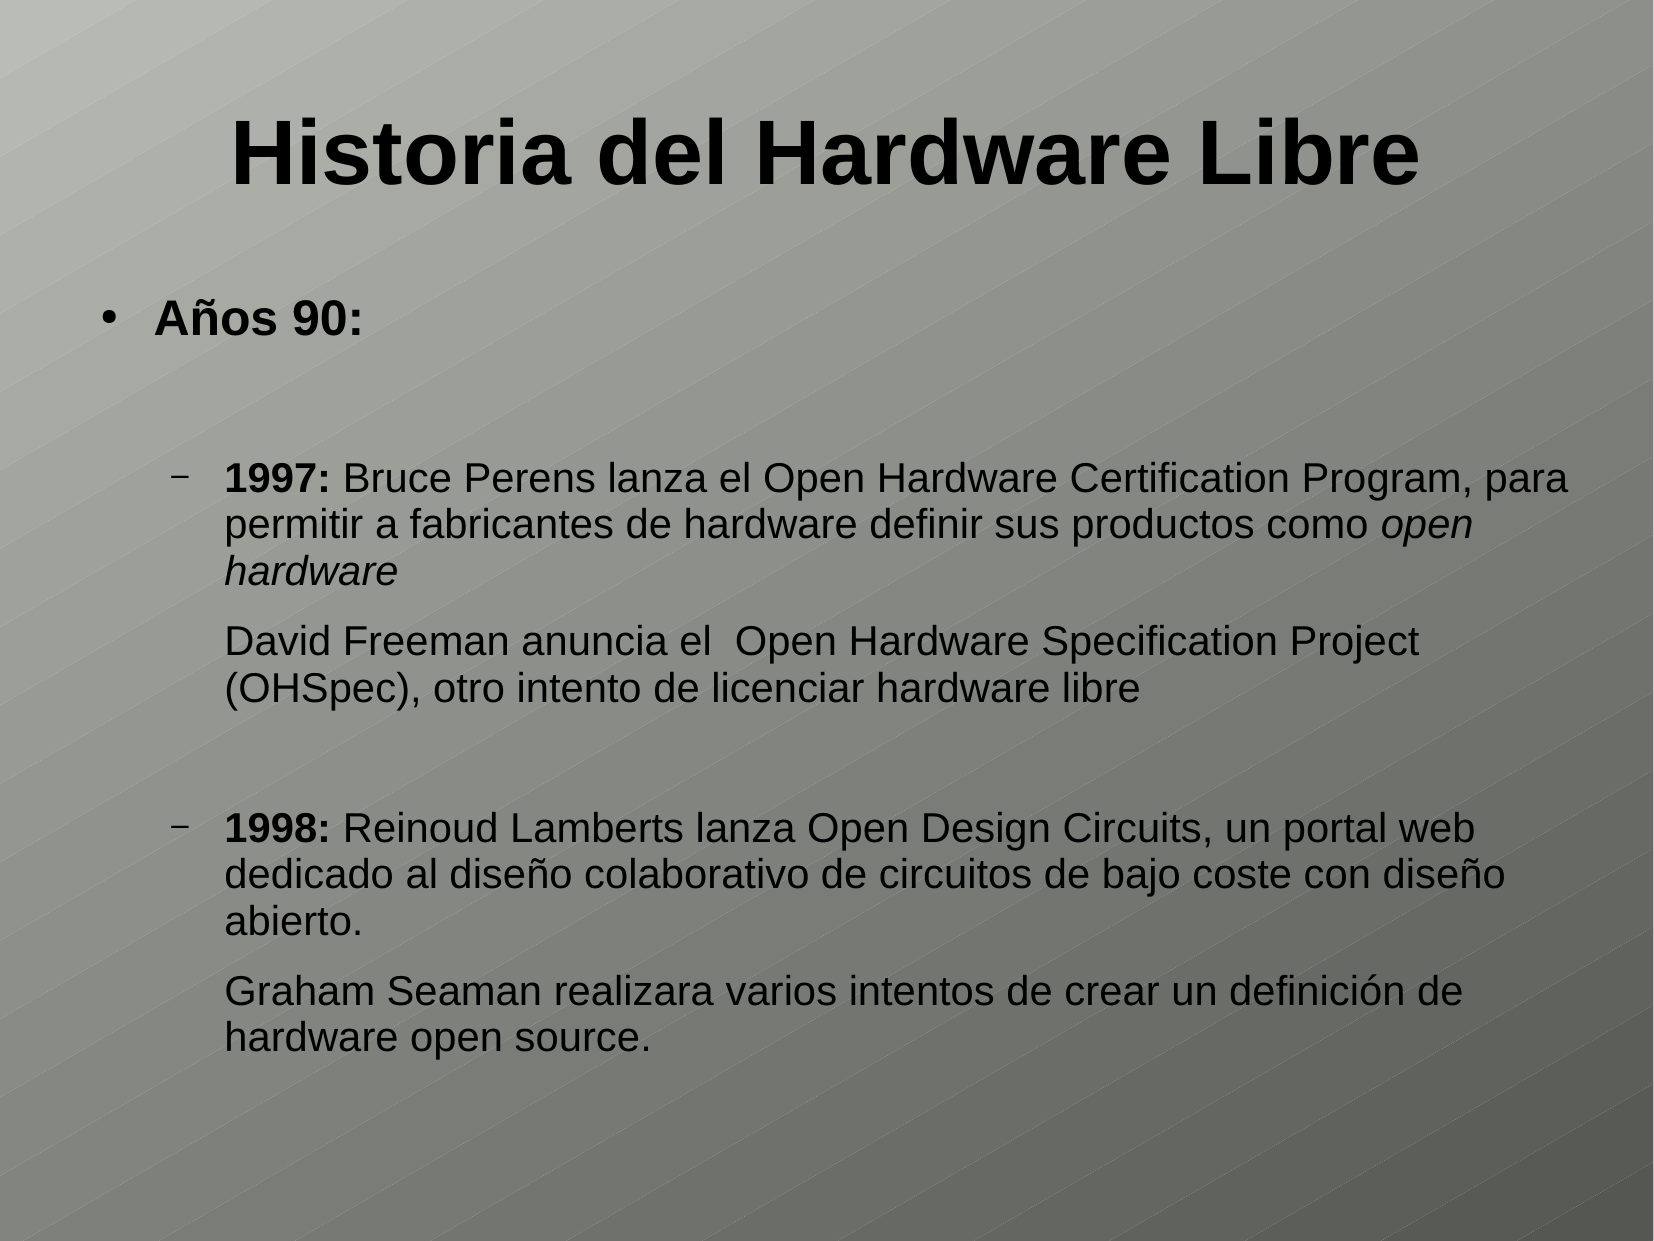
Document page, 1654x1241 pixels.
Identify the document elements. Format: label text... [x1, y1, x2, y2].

title Historia del Hardware Libre [82, 49, 1571, 257]
list Años 90: 1997: Bruce Perens lanza el Open Hardware Certification Program, para permitir a fabricantes de hardware definir sus productos como open hardware David Freeman anuncia el Open Hardware Specification Project (OHSpec), otro intento de licenciar hardware libre 1998: Reinoud Lamberts lanza Open Design Circuits, un portal web dedicado al diseño colaborativo de circuitos de bajo coste con diseño abierto. Graham Seaman realizara varios intentos de crear un definición de hardware open source. [82, 290, 1571, 1182]
